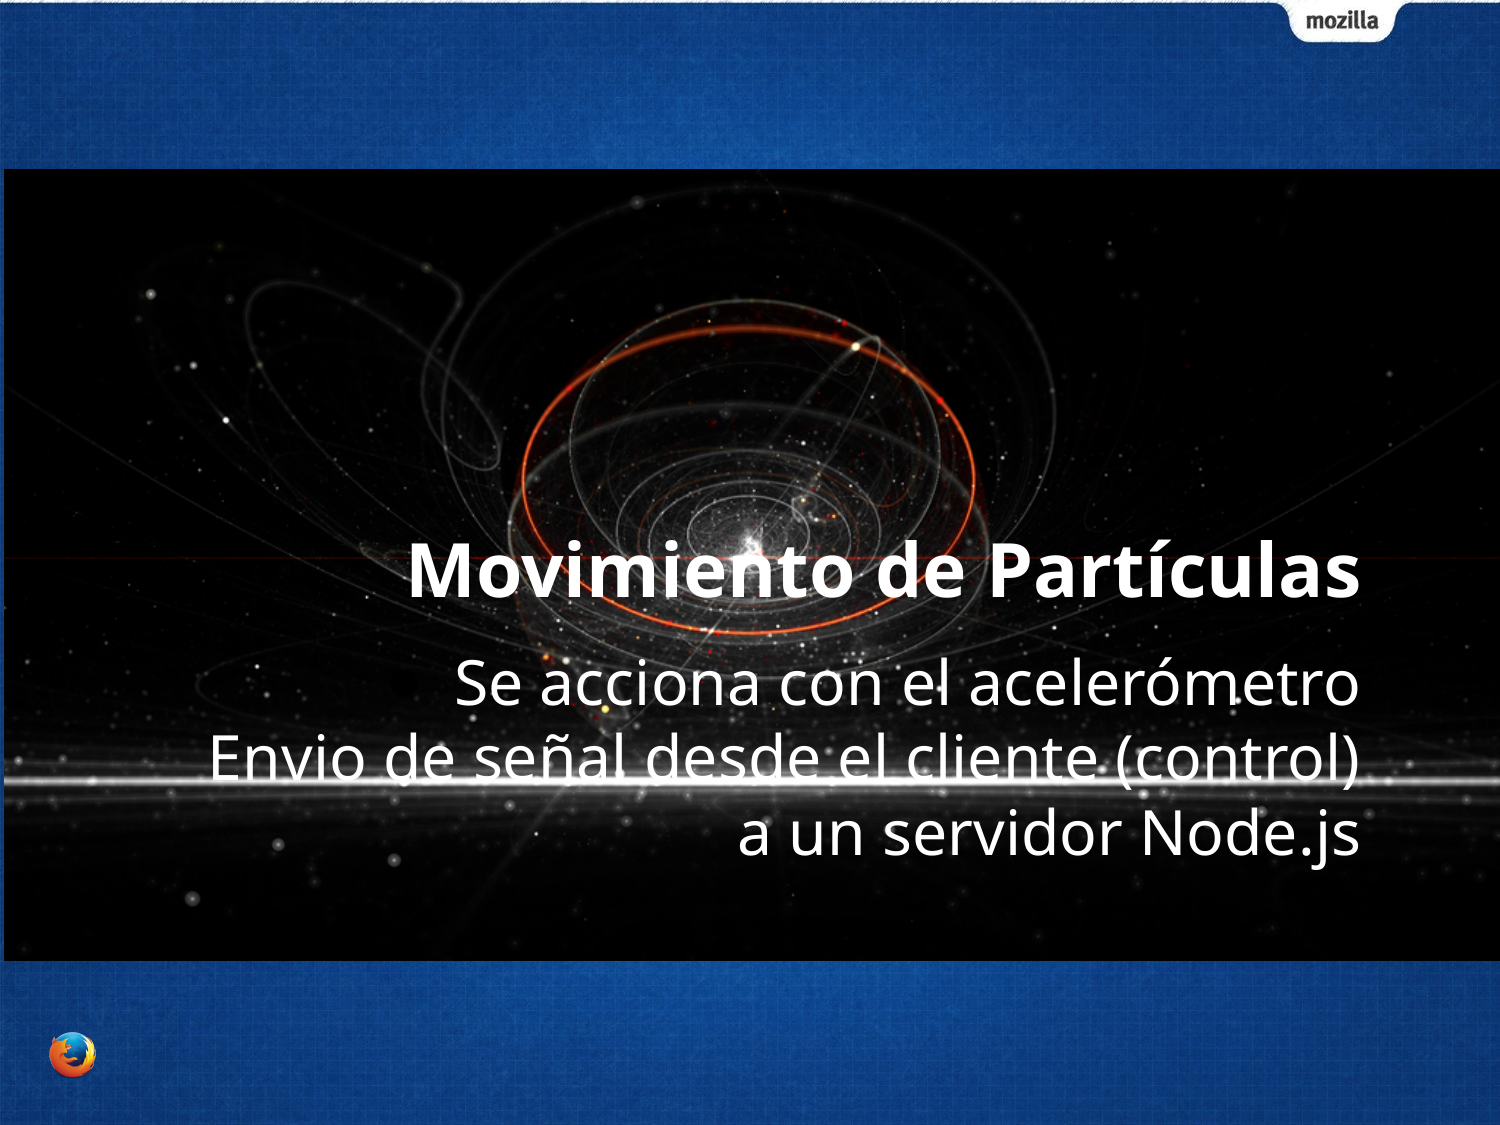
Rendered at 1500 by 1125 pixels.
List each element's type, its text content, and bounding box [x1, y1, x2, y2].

title Se acciona con el acelerómetro Envio de señal desde el cliente (control) a un servidor Node.js [101, 628, 1377, 852]
picture [0, 0, 1500, 1125]
list Movimiento de Partículas [101, 381, 1377, 628]
